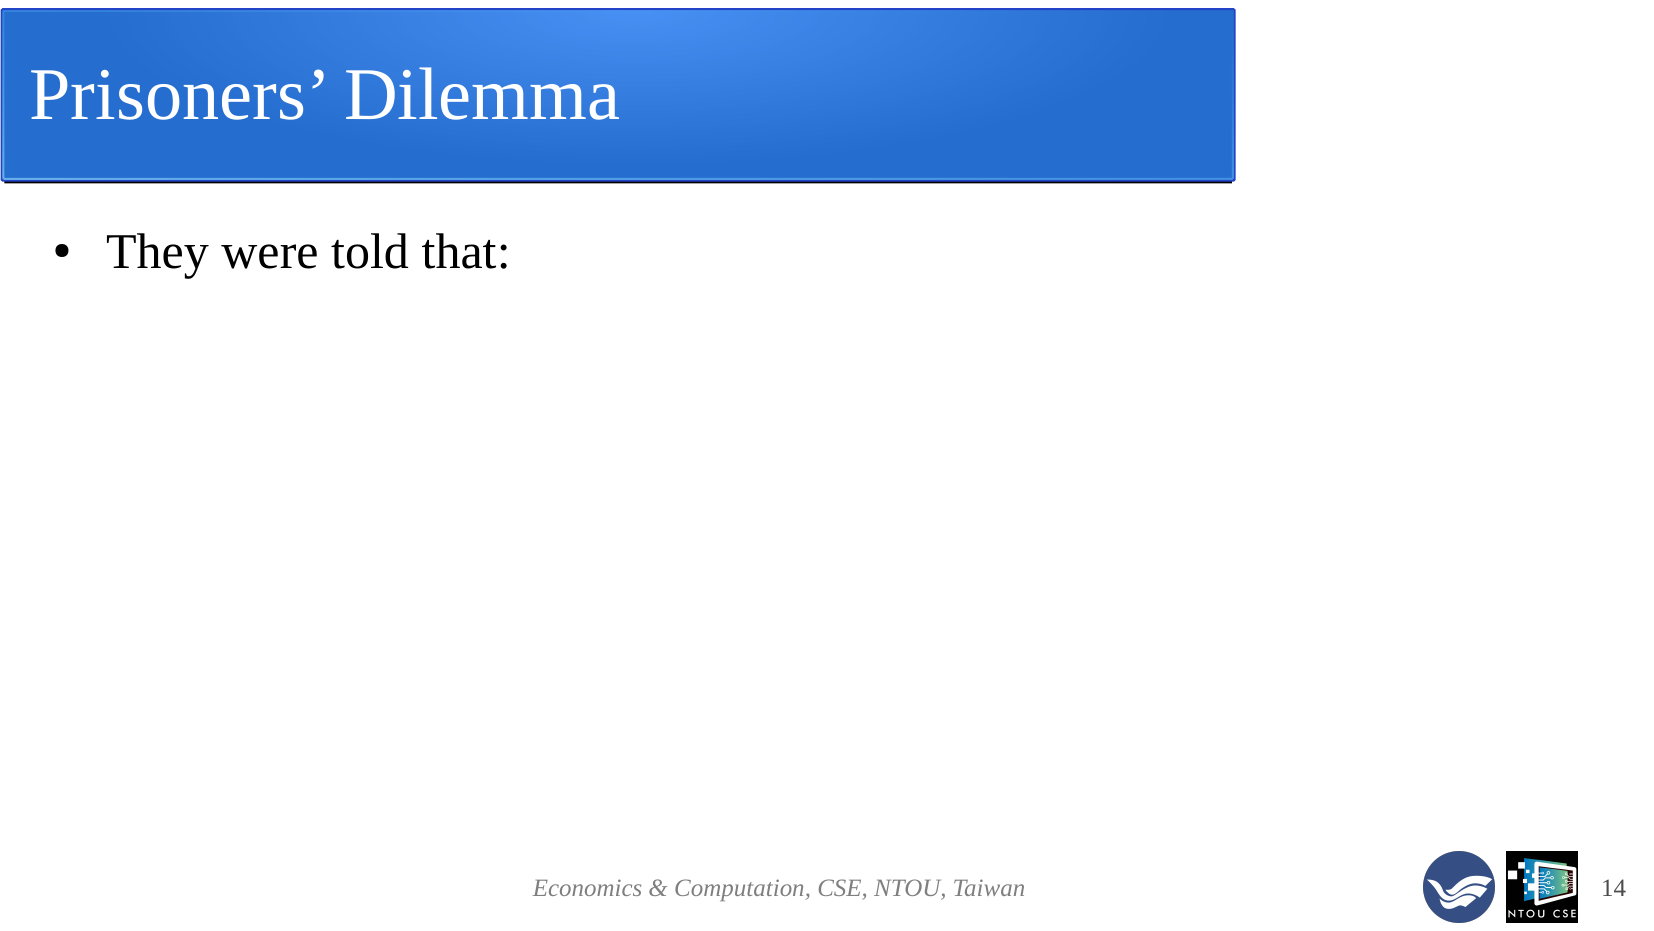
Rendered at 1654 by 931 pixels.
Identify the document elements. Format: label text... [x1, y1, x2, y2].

picture [1423, 851, 1495, 923]
list They were told that: [35, 224, 1524, 818]
title Prisoners’ Dilemma [29, 17, 1138, 172]
picture [1506, 851, 1578, 923]
